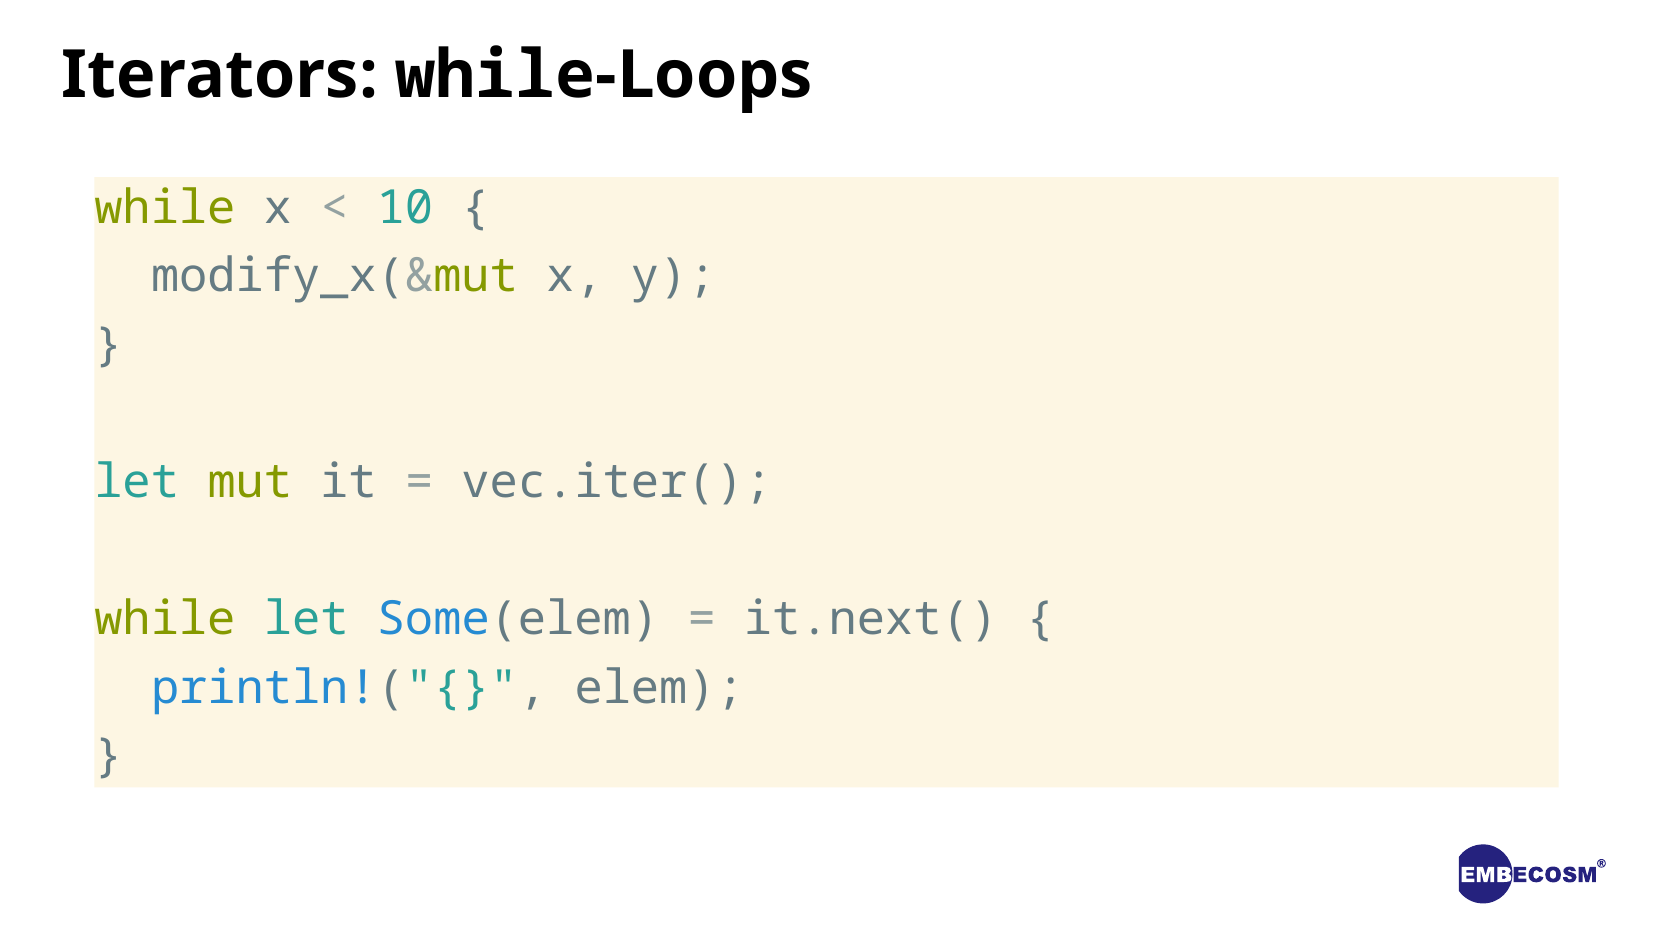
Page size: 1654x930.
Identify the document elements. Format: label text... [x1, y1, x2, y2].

title Iterators: while-Loops [47, 26, 1606, 178]
list while x < 10 { modify_x(&mut x, y); } let mut it = vec.iter(); while let Some(elem) = it.next() { println!("{}", elem); } [94, 177, 1559, 788]
